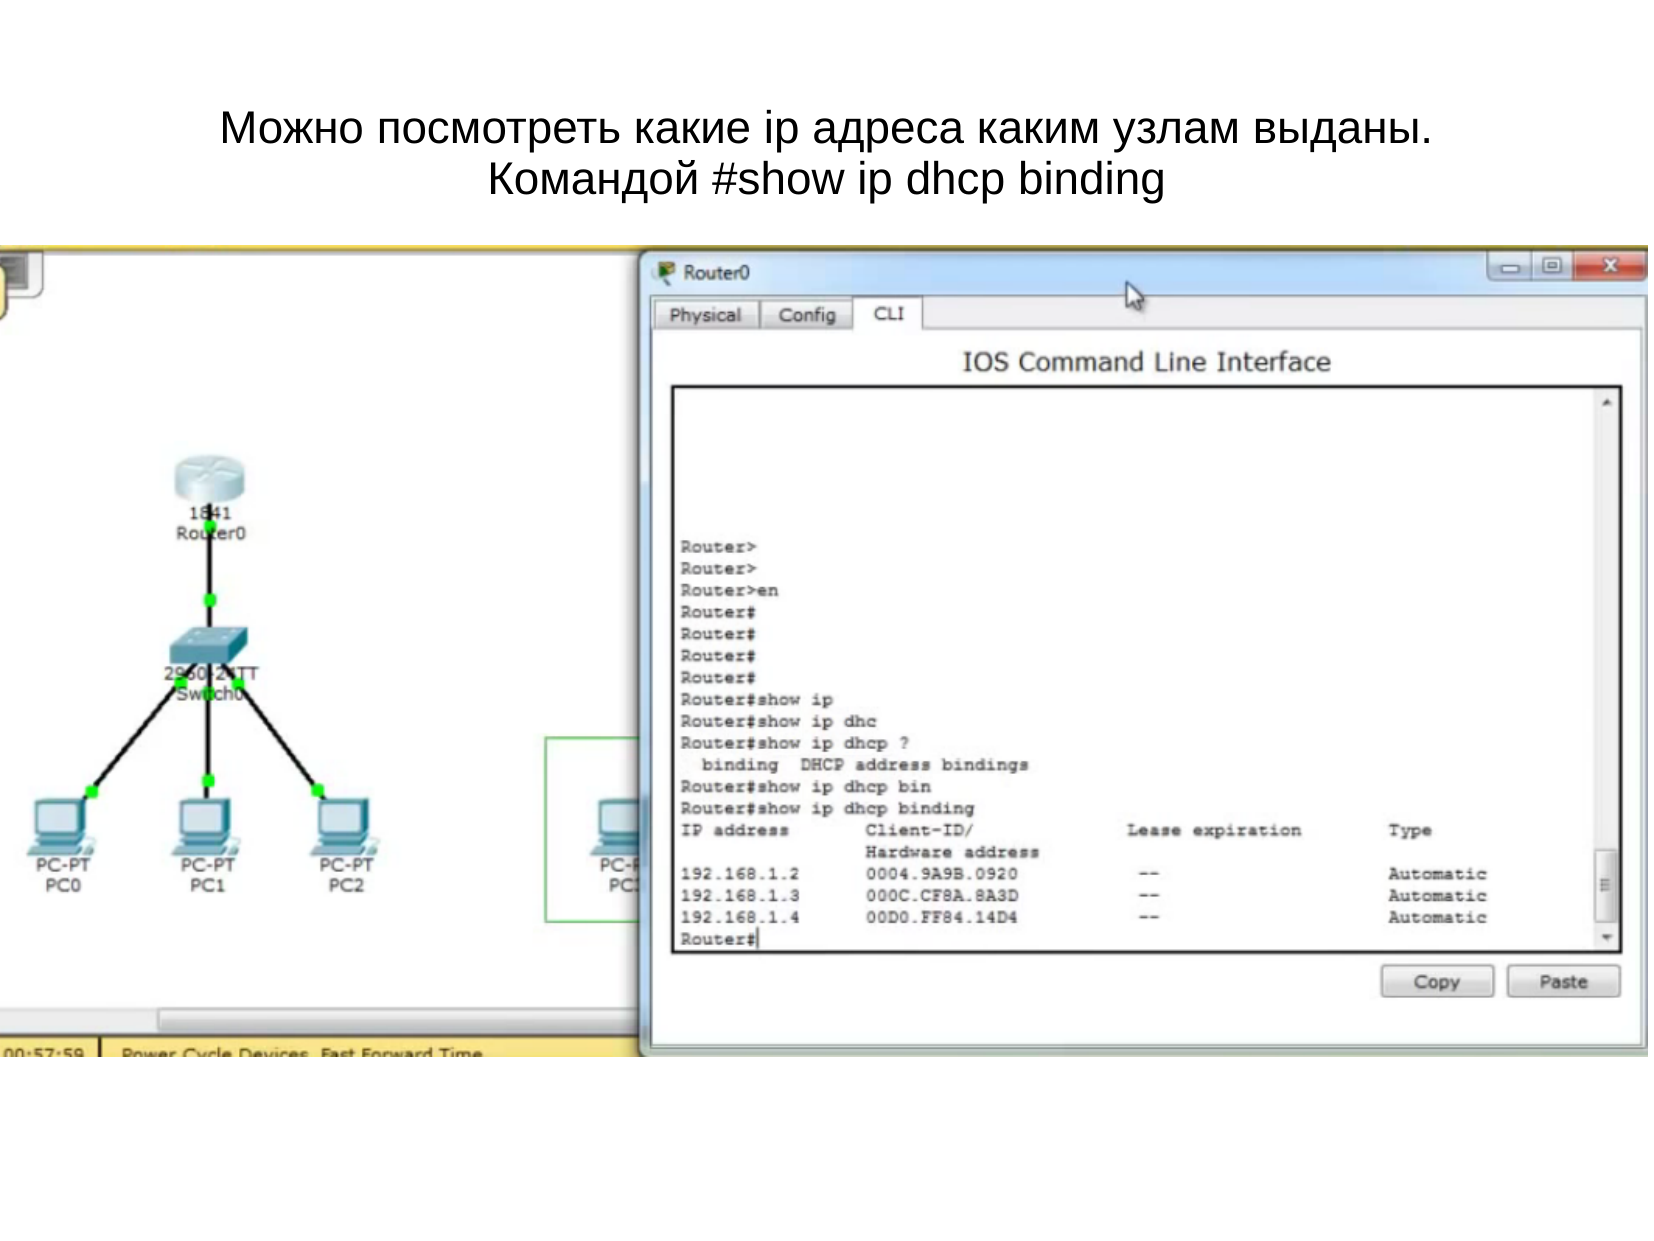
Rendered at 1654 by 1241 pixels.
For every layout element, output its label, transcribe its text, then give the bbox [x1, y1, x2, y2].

picture [0, 245, 1648, 1057]
title Можно посмотреть какие ip адреса каким узлам выданы. Командой #show ip dhcp binding [82, 49, 1571, 245]
